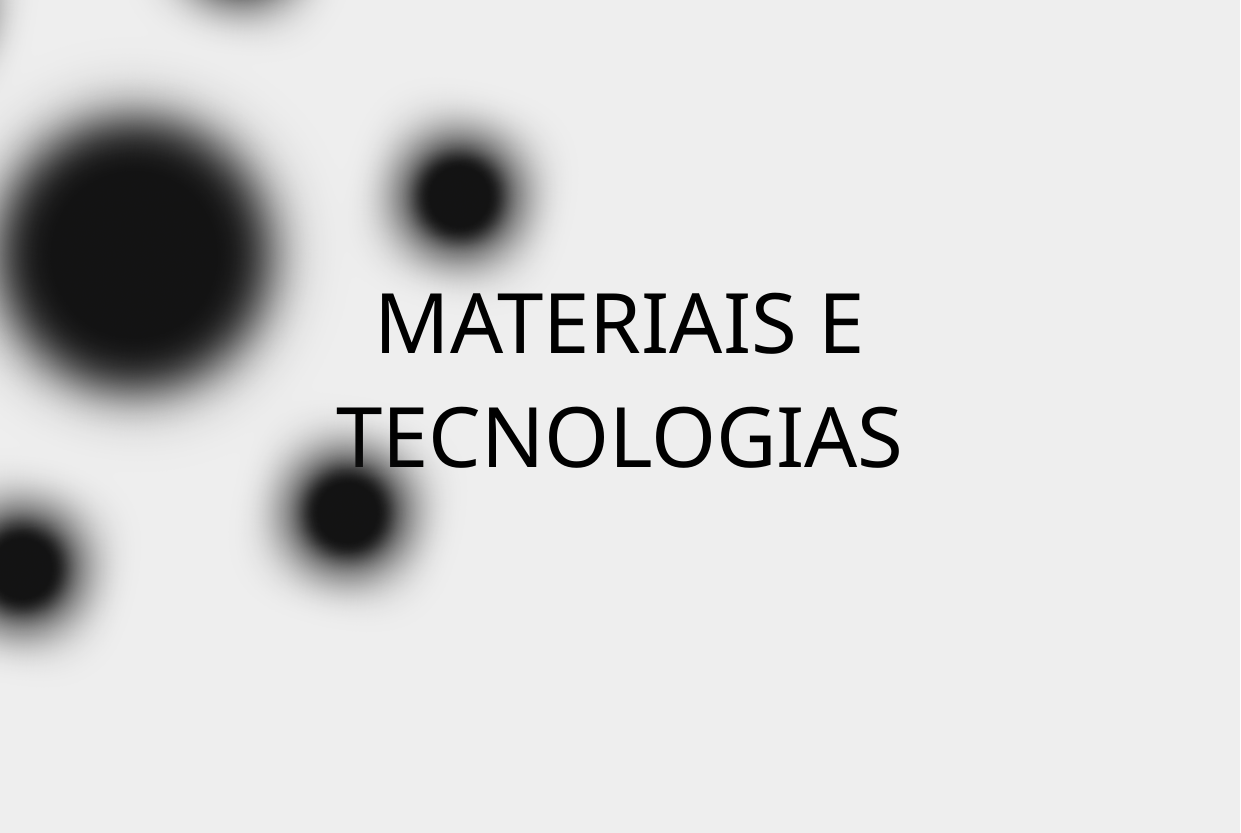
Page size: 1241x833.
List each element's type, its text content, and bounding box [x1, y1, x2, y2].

title MATERIAIS E TECNOLOGIAS [579, 262, 1099, 494]
picture [0, 0, 579, 688]
